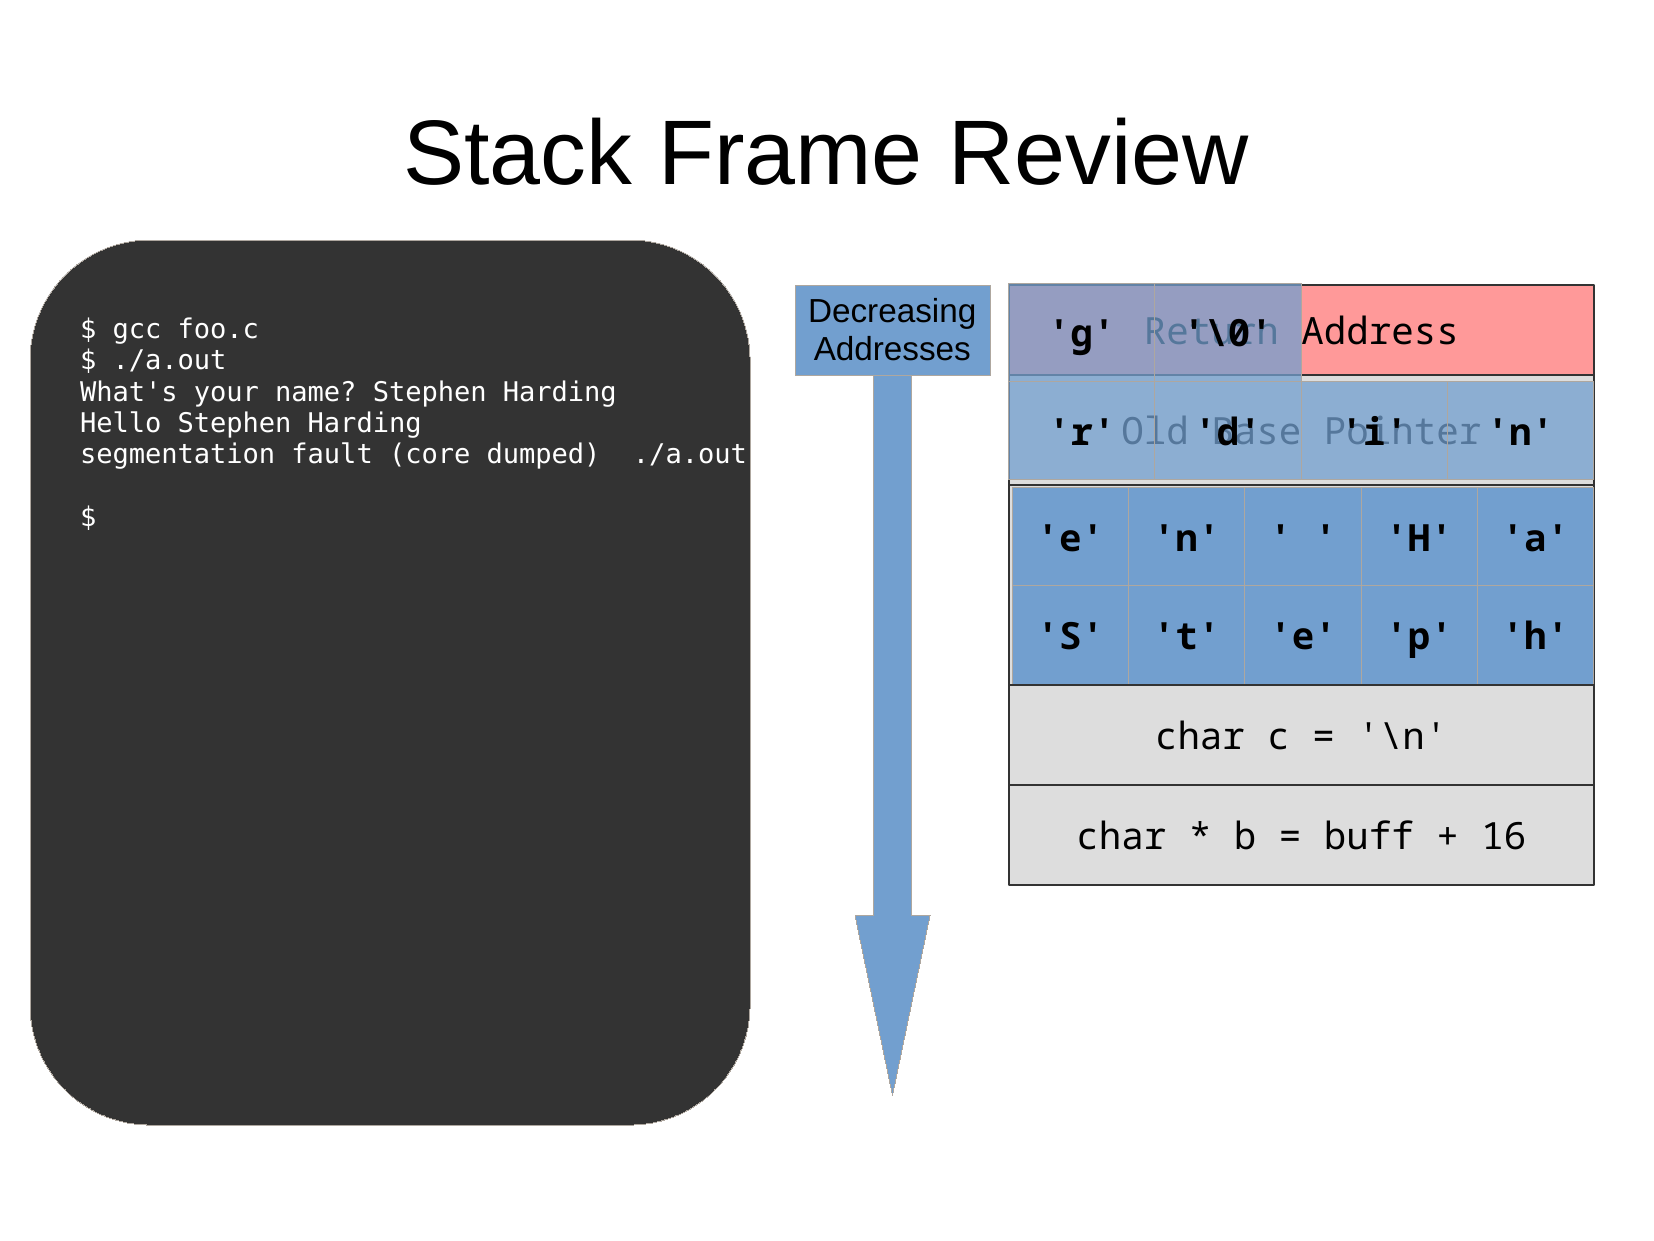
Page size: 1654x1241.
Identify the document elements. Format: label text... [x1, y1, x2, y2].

text_box Old Base Pointer [1302, 374, 1594, 381]
text_box 'S' [1012, 586, 1129, 684]
text_box 'h' [1478, 586, 1594, 684]
text_box 'a' [1478, 487, 1594, 586]
text_box 'n' [1448, 381, 1594, 480]
text_box 't' [1129, 586, 1245, 684]
text_box 'd' [1155, 382, 1302, 480]
title Stack Frame Review [82, 49, 1571, 257]
text_box char * b = buff + 16 [1008, 784, 1594, 885]
text_box [1008, 485, 1594, 684]
text_box 'g' [1008, 283, 1154, 382]
text_box $ gcc foo.c $ ./a.out What's your name? Stephen Harding Hello Stephen Harding segmentation fault (core dumped) ./a.out $ [30, 240, 751, 1126]
text_box Decreasing Addresses [795, 285, 991, 376]
text_box 'i' [1302, 381, 1448, 480]
text_box char c = '\n' [1008, 684, 1594, 784]
text_box 'e' [1012, 487, 1129, 586]
text_box 'e' [1245, 586, 1362, 684]
text_box ' ' [1245, 487, 1362, 586]
text_box 'H' [1362, 487, 1478, 586]
text_box '\0' [1154, 283, 1302, 382]
text_box 'n' [1129, 487, 1245, 586]
text_box 'p' [1362, 586, 1478, 684]
text_box Old Base Pointer [1008, 480, 1594, 485]
text_box 'r' [1008, 382, 1155, 480]
text_box Return Address [1302, 285, 1594, 374]
text_box [855, 376, 931, 1096]
